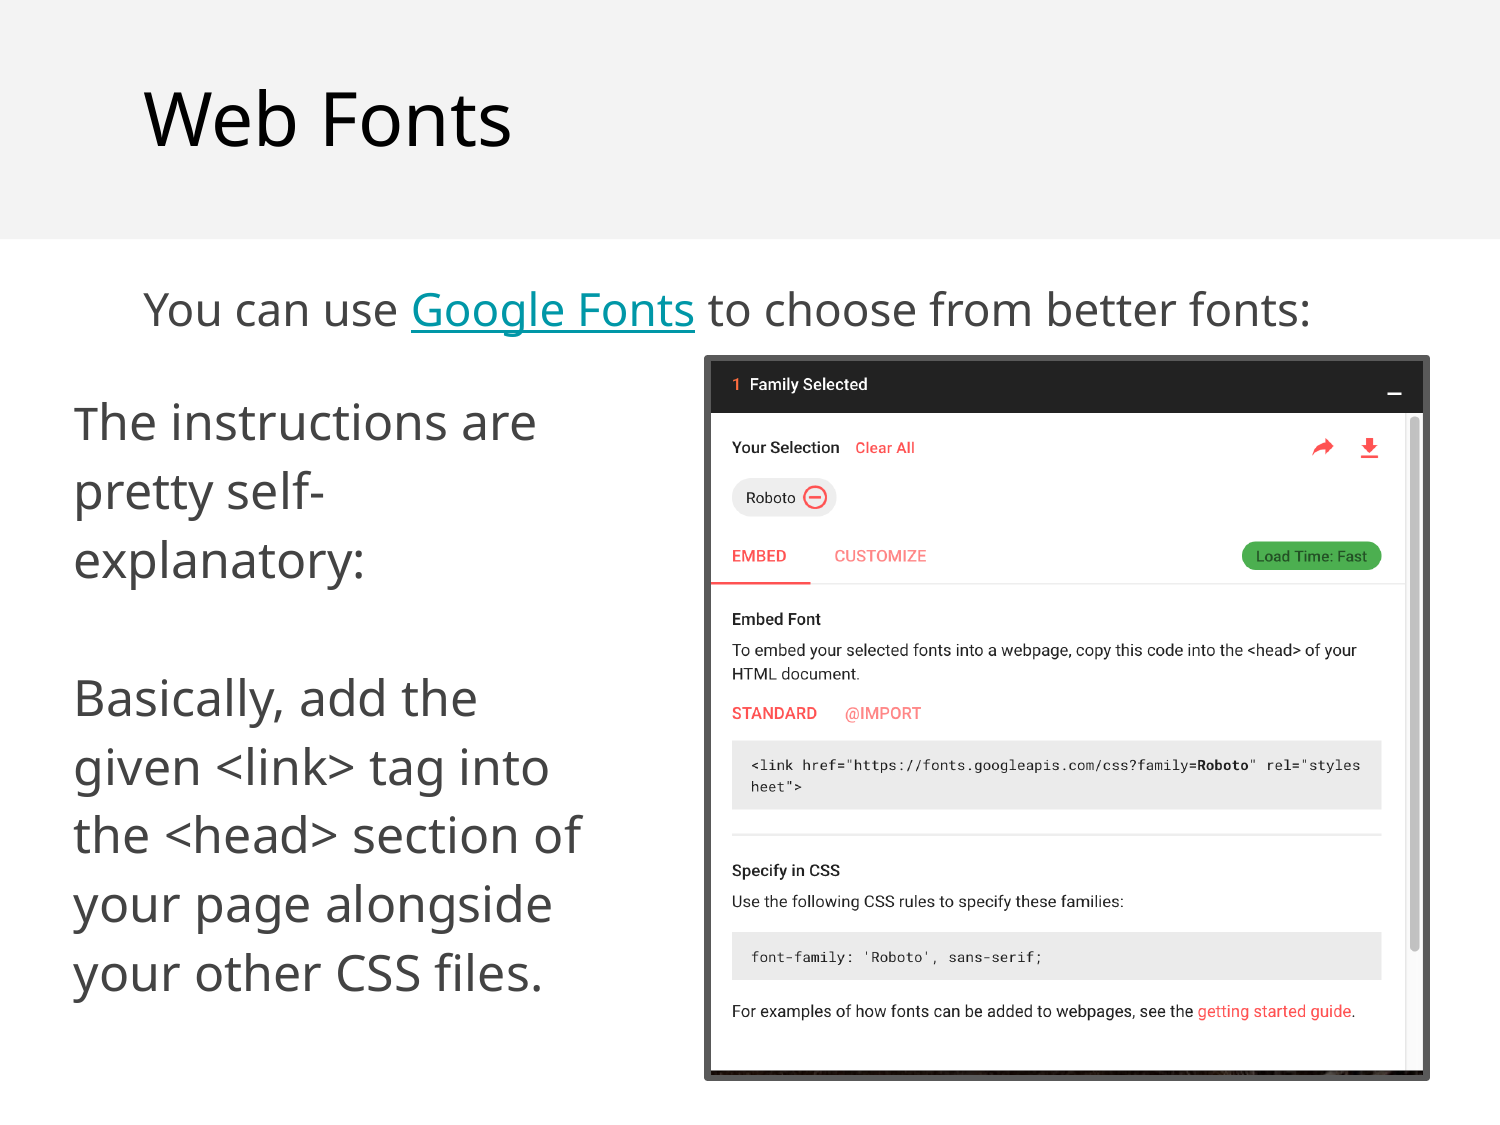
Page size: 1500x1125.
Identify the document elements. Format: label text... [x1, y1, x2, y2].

list The instructions are pretty self-explanatory: Basically, add the given <link> tag into the <head> section of your page alongside your other CSS files. [59, 366, 604, 753]
picture [710, 361, 1424, 1075]
title Web Fonts [128, 56, 1372, 183]
list You can use Google Fonts to choose from better fonts: [128, 255, 1372, 361]
